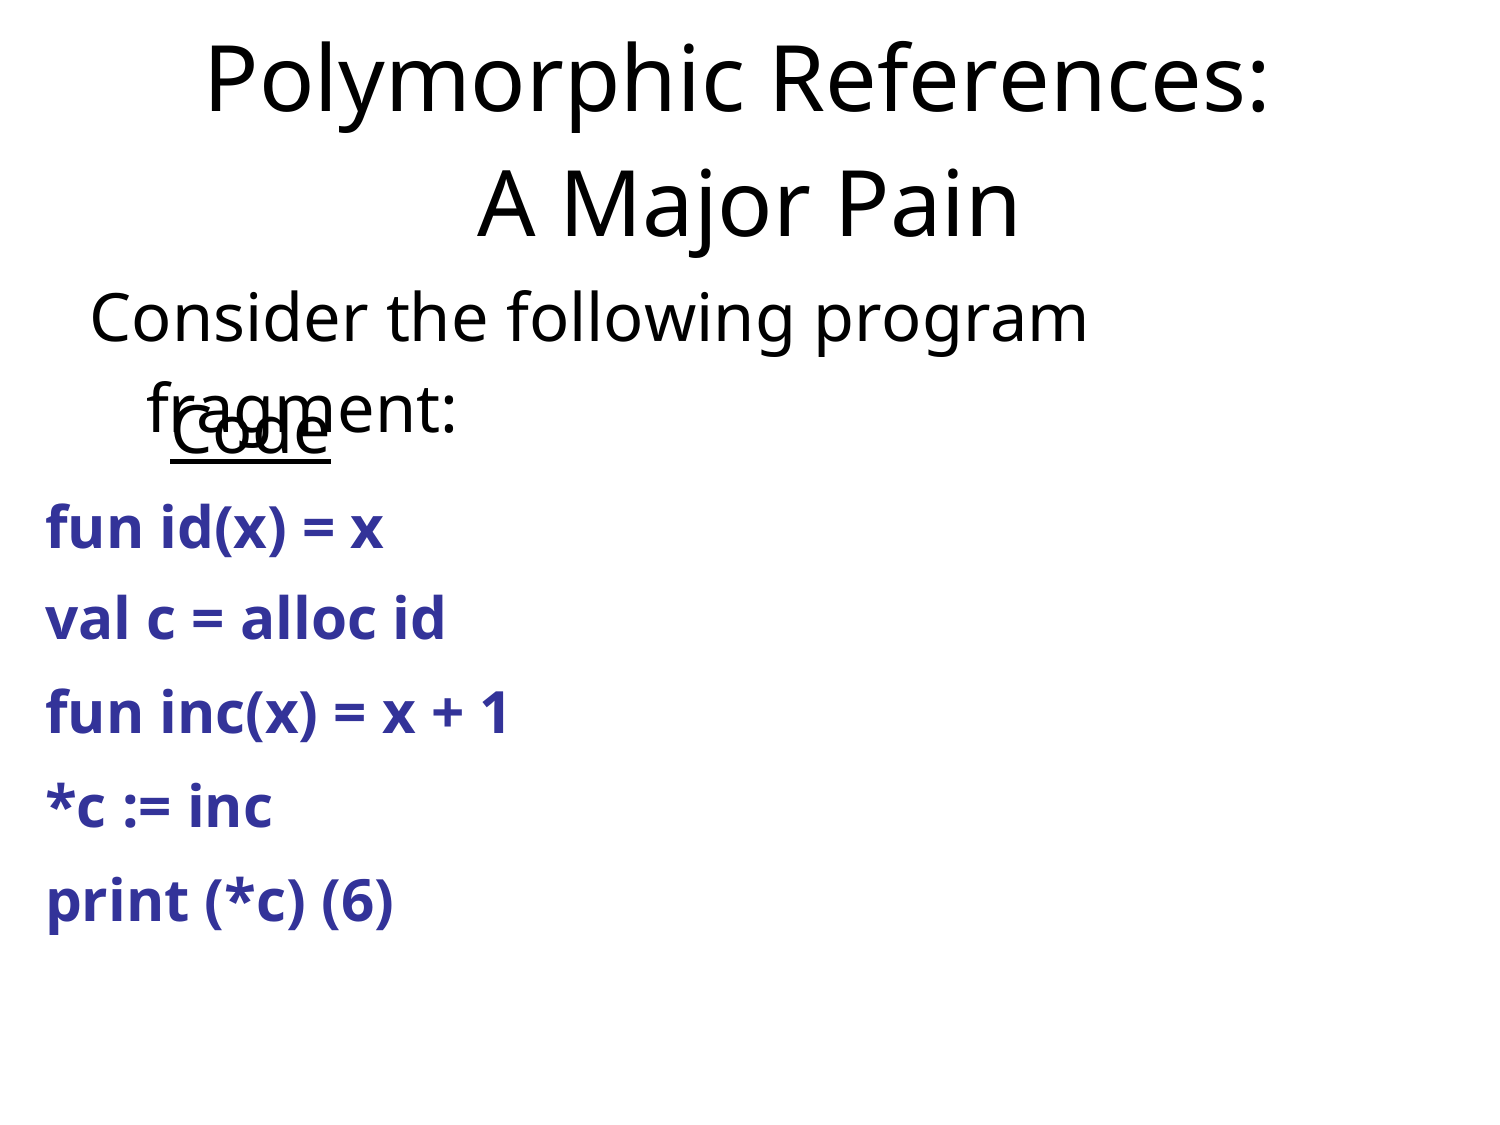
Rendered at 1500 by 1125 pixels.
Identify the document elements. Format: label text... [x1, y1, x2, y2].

text_box Code fun id(x) = x val c = alloc id fun inc(x) = x + 1 *c := inc print (*c) (6) [0, 374, 1500, 938]
title Polymorphic References: A Major Pain [75, 24, 1426, 254]
list Consider the following program fragment: [75, 262, 1426, 374]
